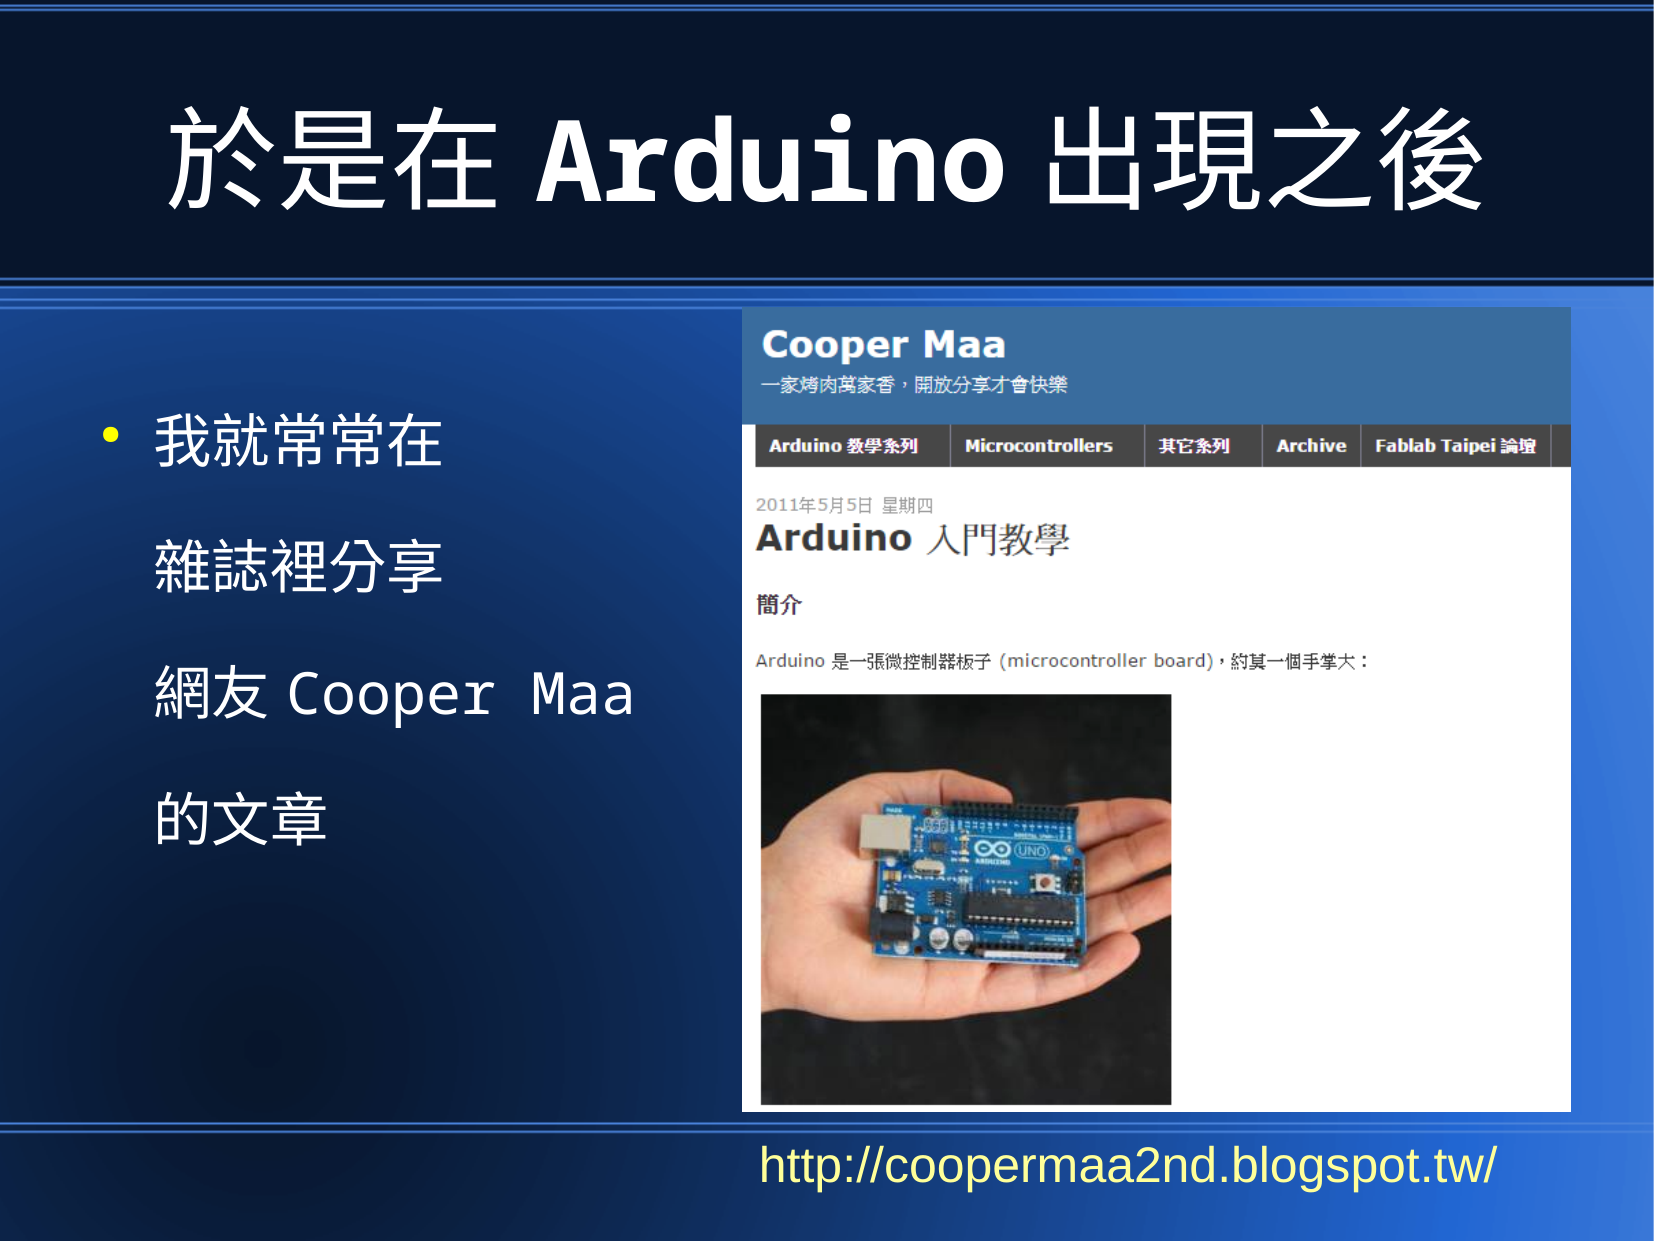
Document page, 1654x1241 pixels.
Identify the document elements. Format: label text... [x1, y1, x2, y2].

picture [0, 0, 1654, 1241]
title 於是在Arduino出現之後 [82, 49, 1571, 257]
list 我就常常在 雜誌裡分享 網友Cooper Maa 的文章 [82, 352, 780, 1241]
text_box http://coopermaa2nd.blogspot.tw/ [744, 1129, 1583, 1205]
